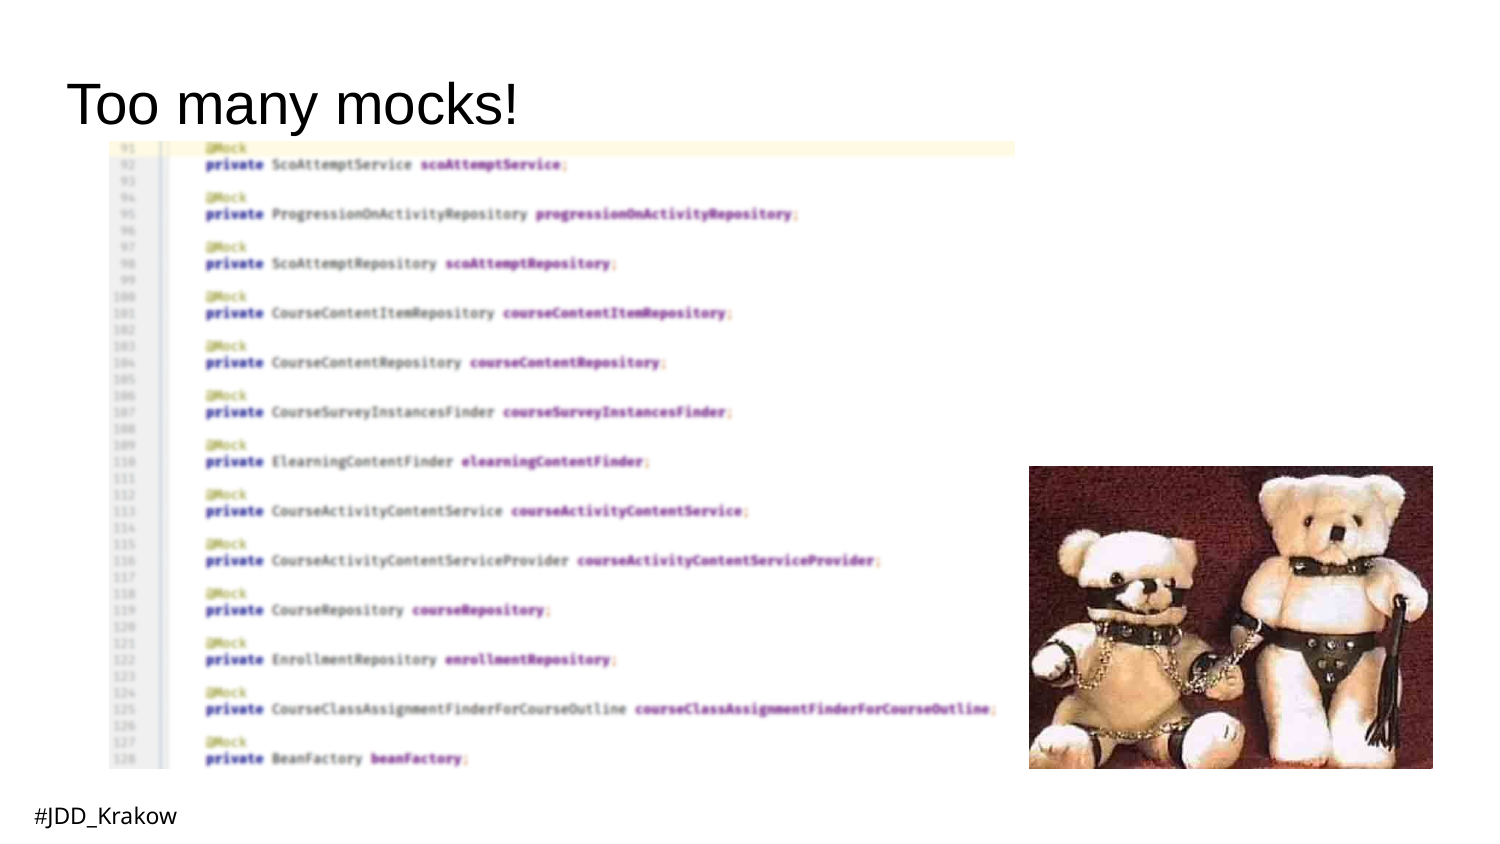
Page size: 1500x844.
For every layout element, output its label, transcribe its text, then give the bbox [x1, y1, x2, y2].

picture [109, 141, 1015, 769]
text_box #JDD_Krakow [0, 786, 247, 844]
title Too many mocks! [51, 50, 1449, 134]
picture [1029, 466, 1433, 769]
